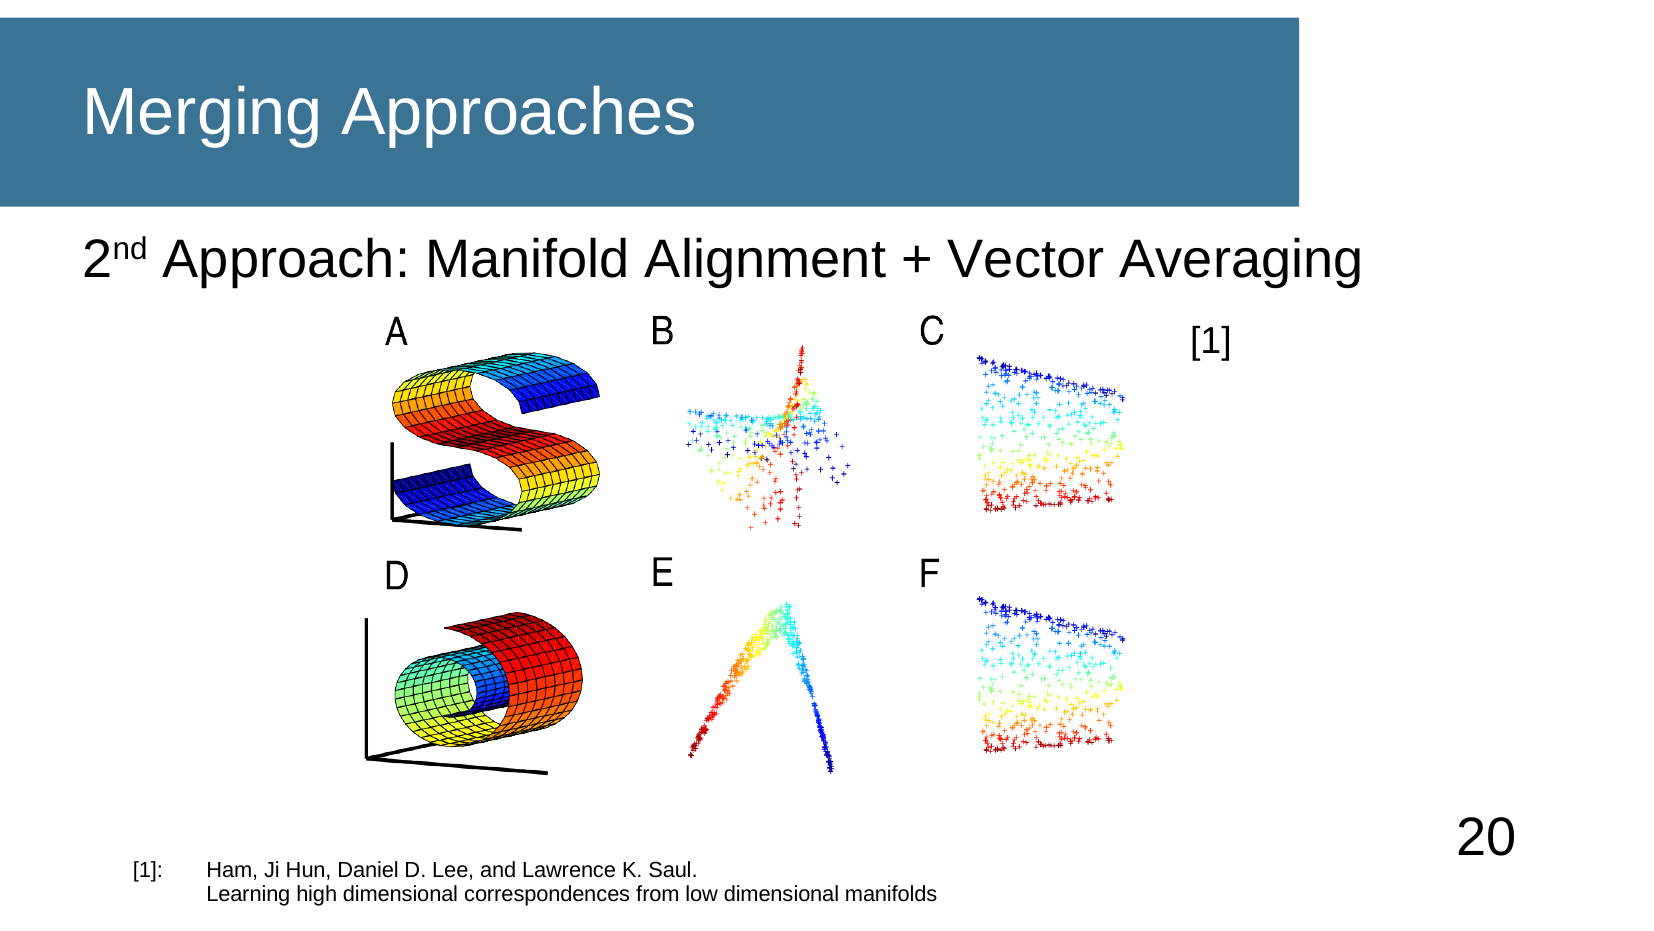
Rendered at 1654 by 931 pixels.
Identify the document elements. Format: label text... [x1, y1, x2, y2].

text_box [1]: Ham, Ji Hun, Daniel D. Lee, and Lawrence K. Saul. Learning high dimensional correspondences from low dimensional manifolds [118, 850, 1071, 921]
list 2nd Approach: Manifold Alignment + Vector Averaging [82, 224, 1571, 764]
text_box [1] [1175, 312, 1247, 373]
picture [354, 304, 1134, 780]
title Merging Approaches [82, 35, 1234, 189]
